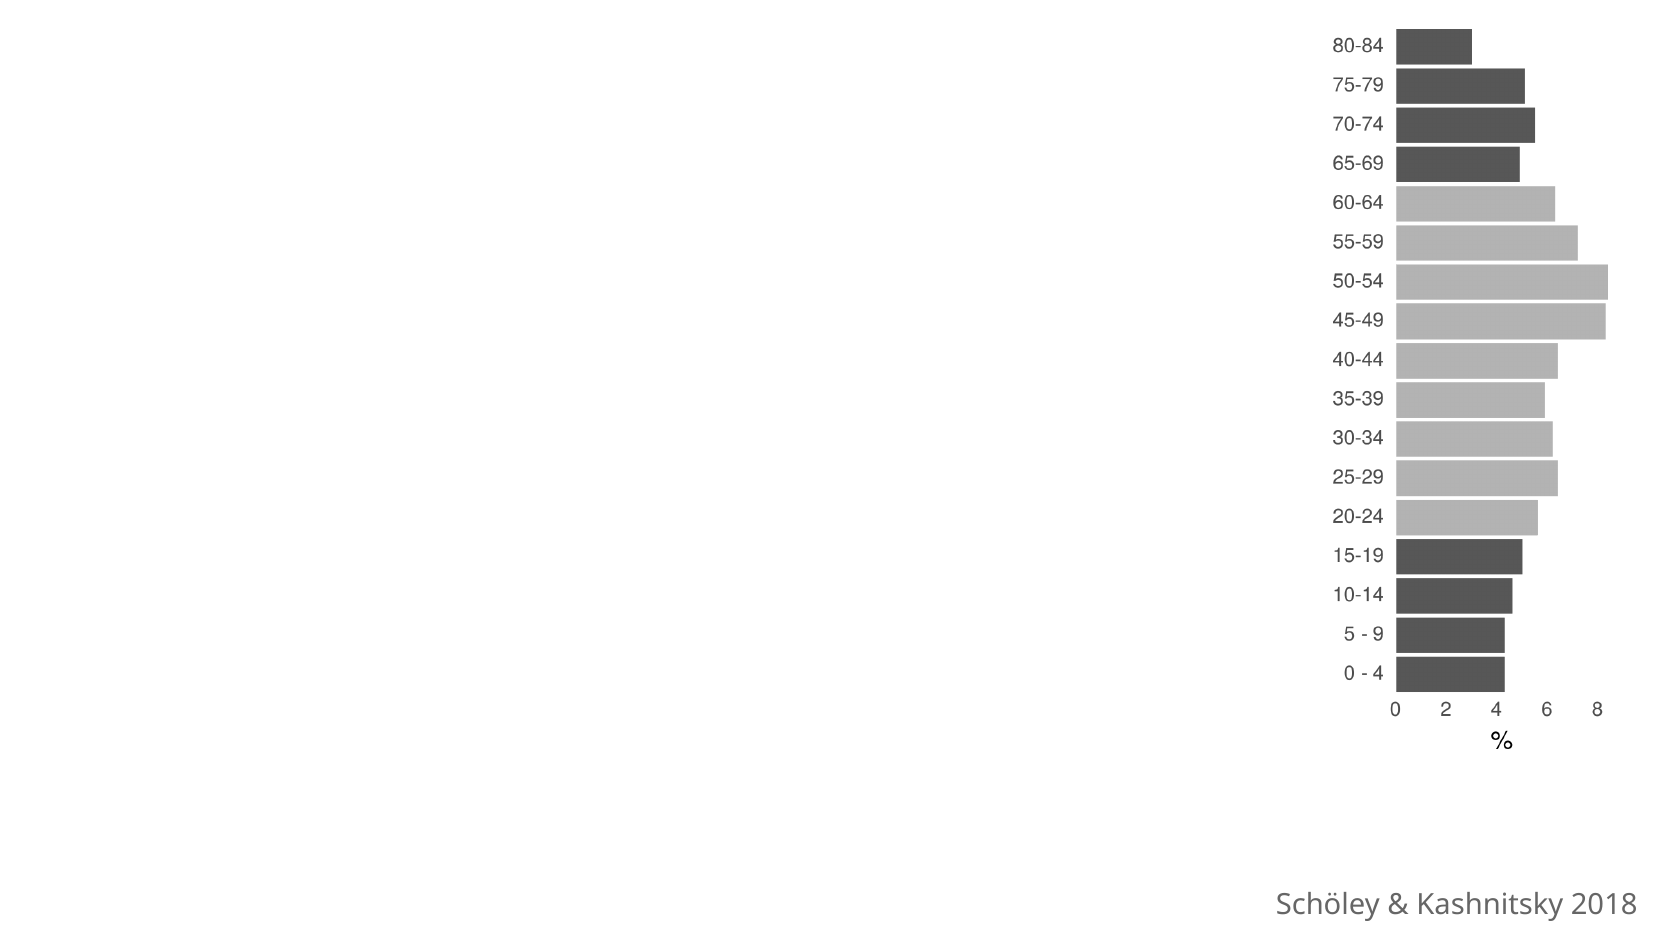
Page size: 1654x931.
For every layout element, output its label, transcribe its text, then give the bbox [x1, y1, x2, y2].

text_box Schöley & Kashnitsky 2018 [1157, 875, 1653, 930]
picture [1333, 29, 1608, 749]
